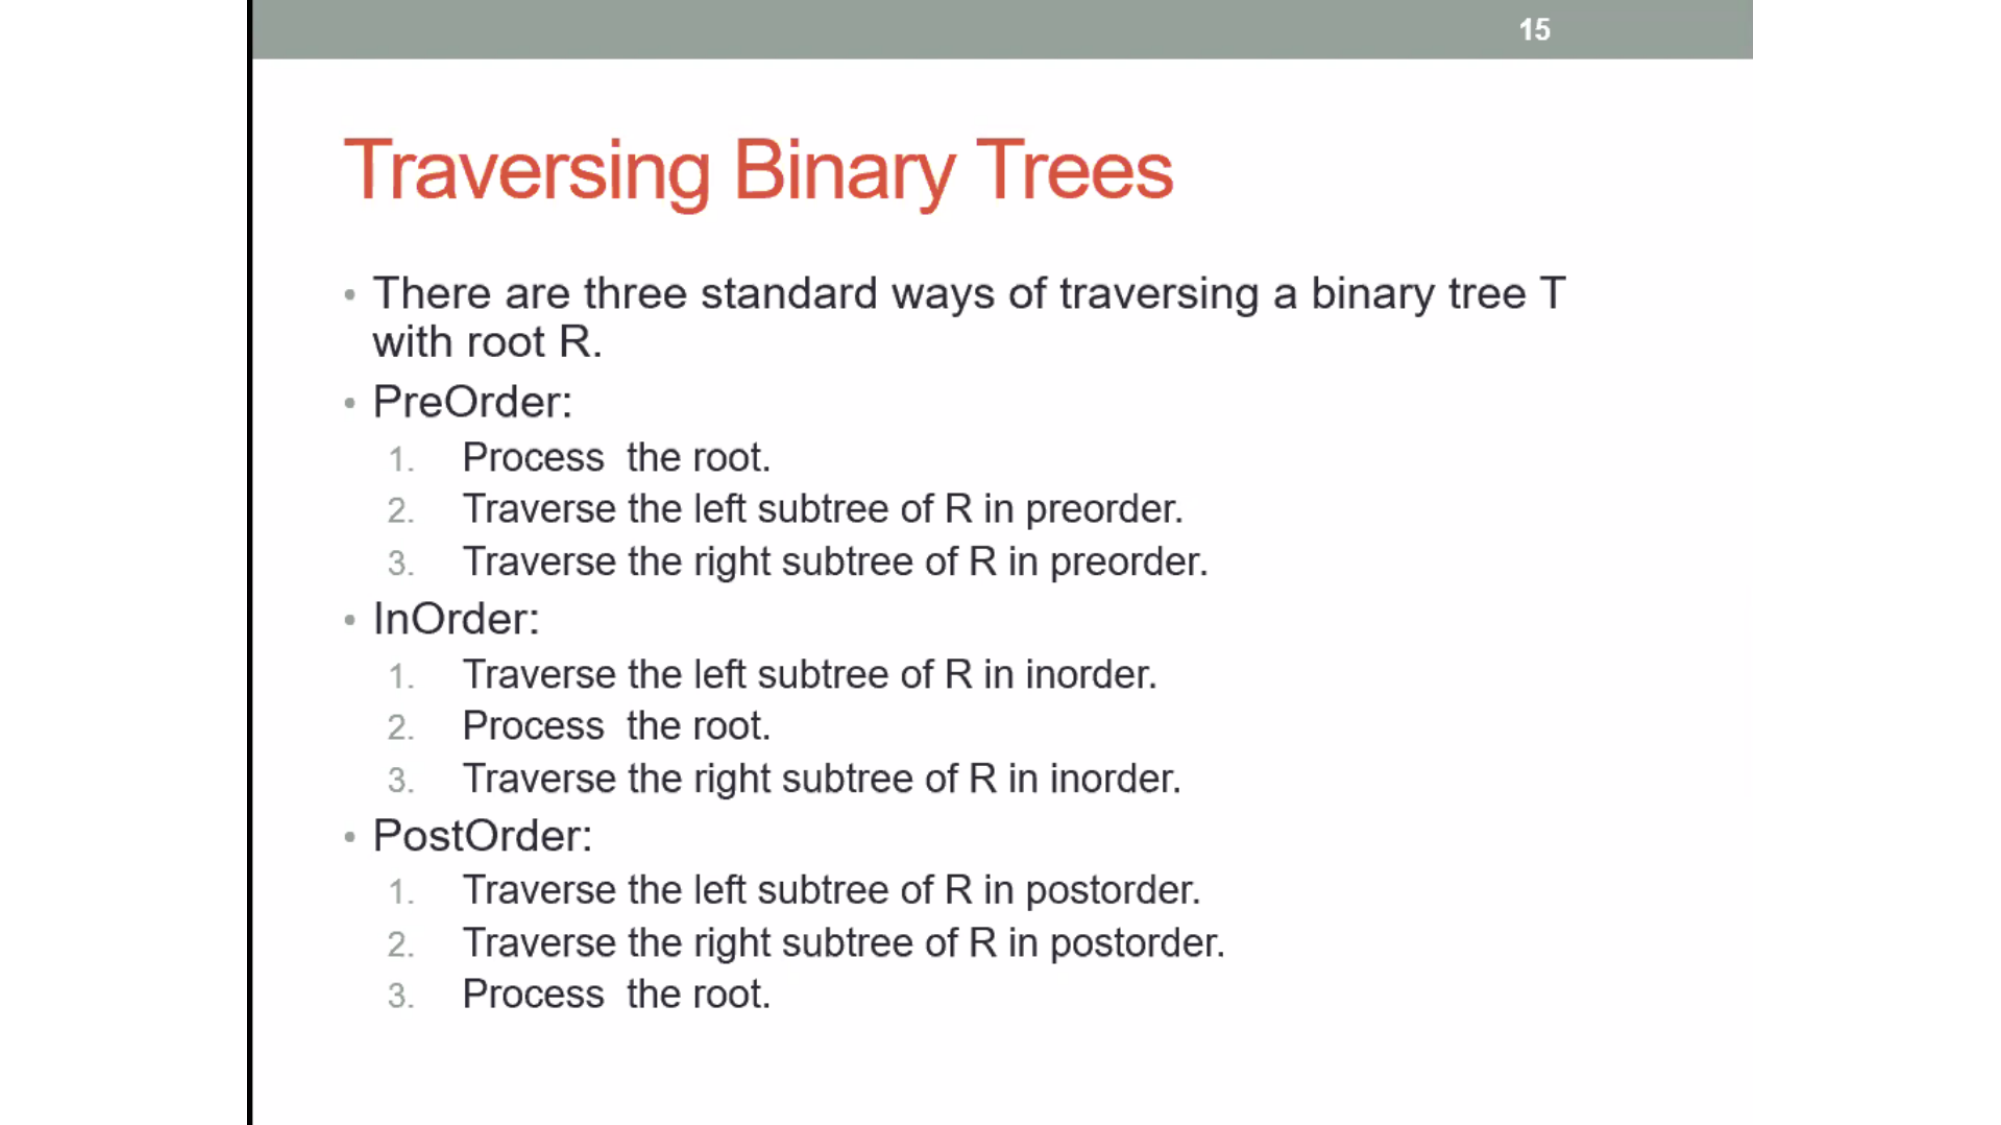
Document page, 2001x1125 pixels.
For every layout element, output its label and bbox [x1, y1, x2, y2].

picture [247, 0, 1753, 1125]
